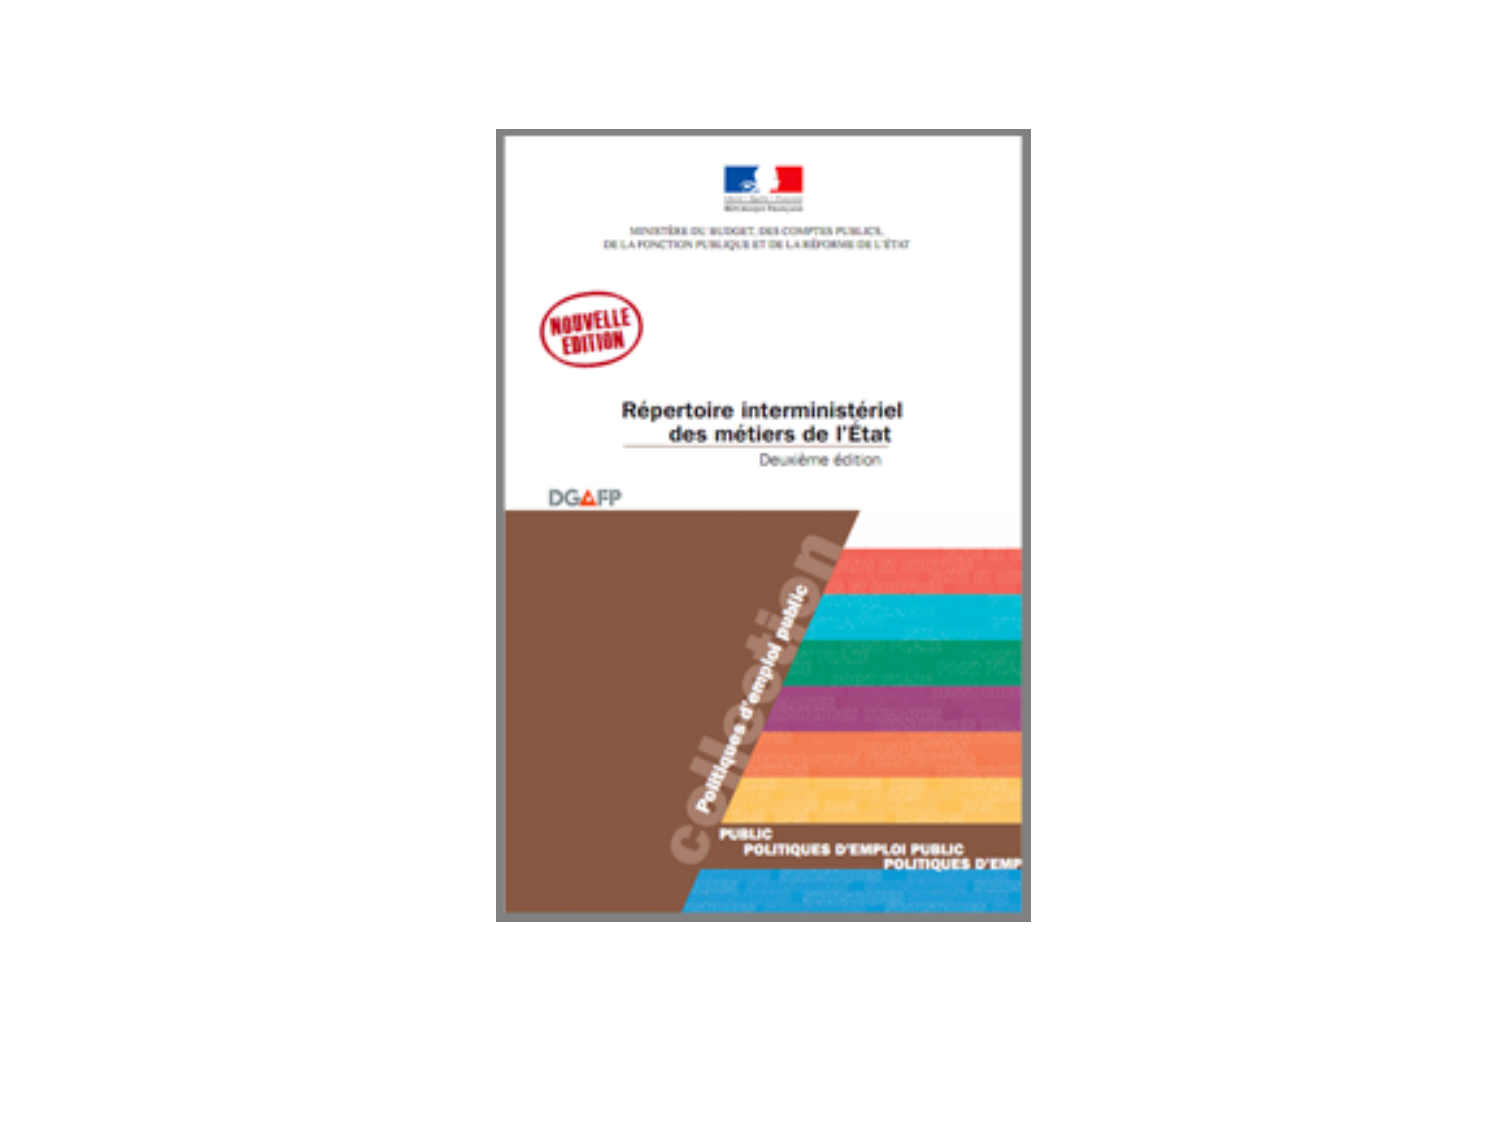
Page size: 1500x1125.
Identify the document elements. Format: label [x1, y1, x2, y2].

picture [496, 129, 1031, 922]
